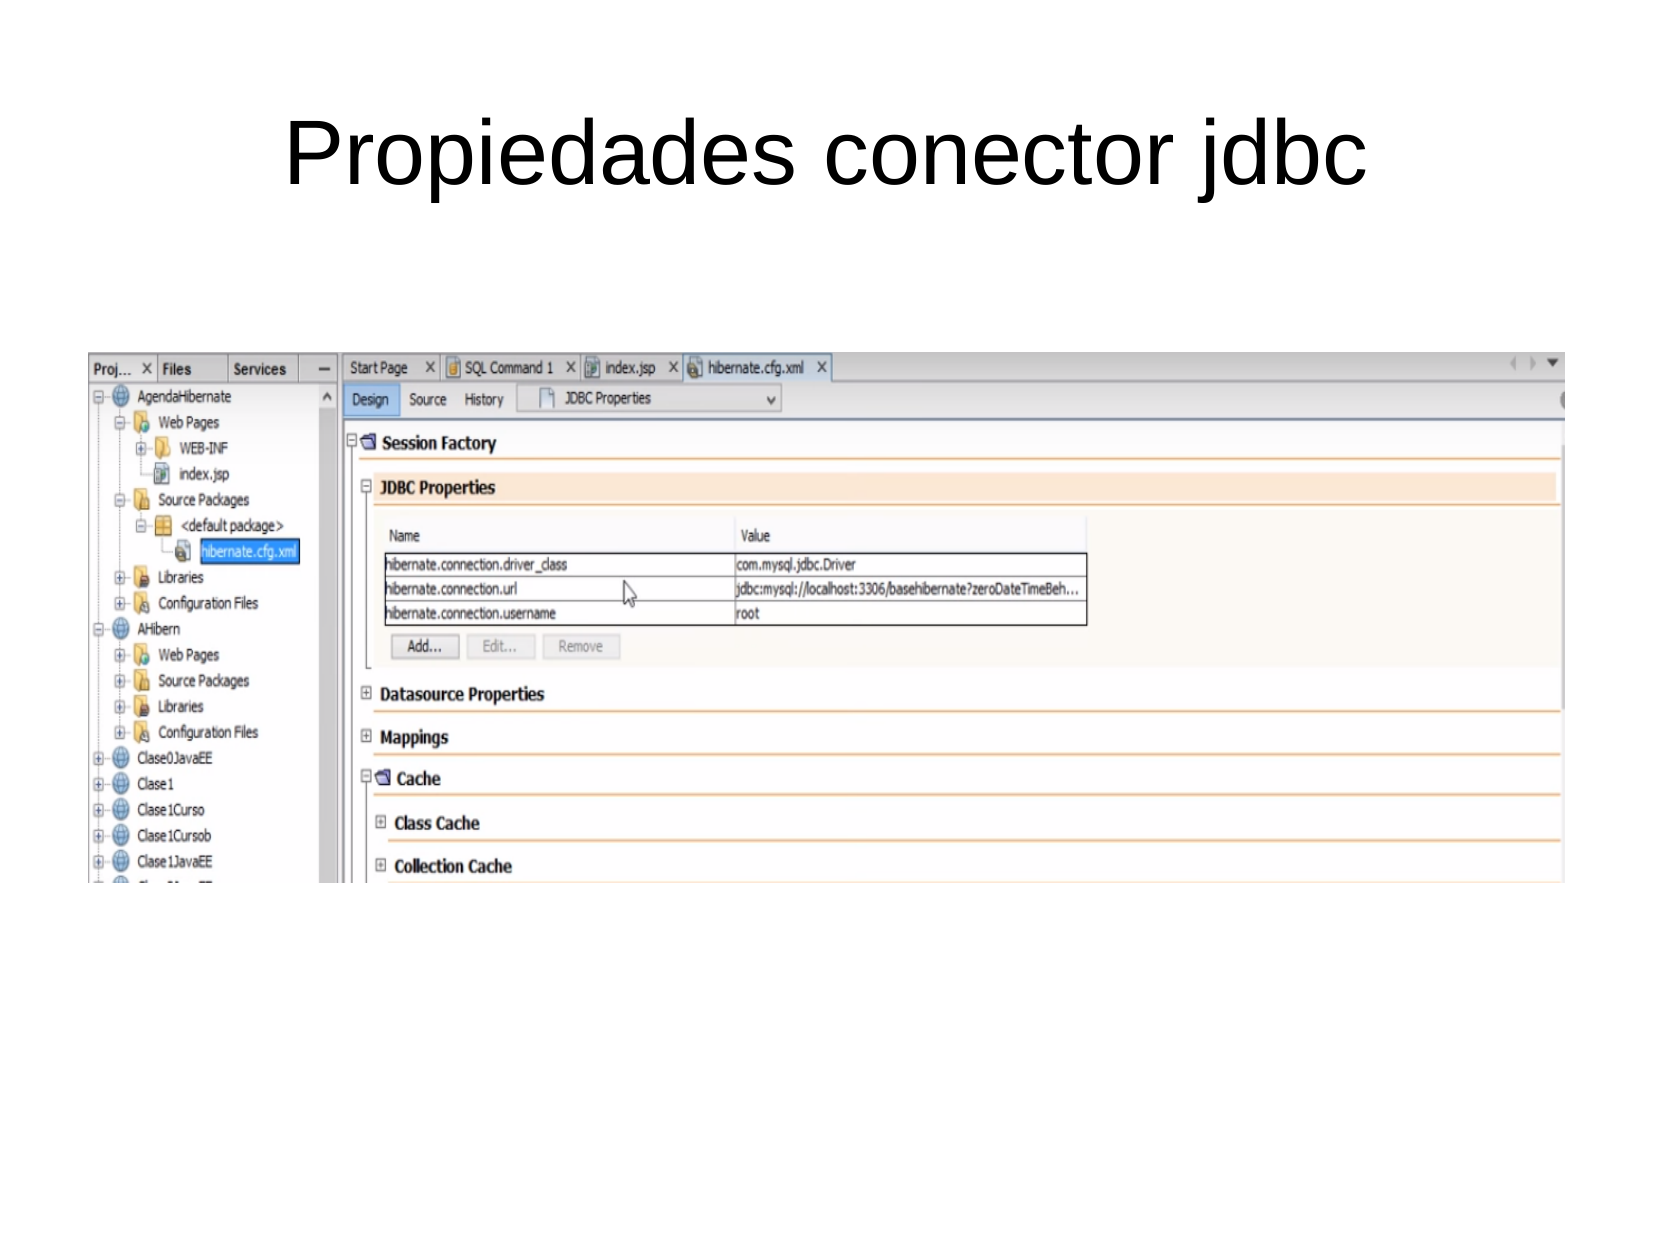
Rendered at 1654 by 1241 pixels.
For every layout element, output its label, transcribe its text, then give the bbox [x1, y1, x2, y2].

title Propiedades conector jdbc [82, 49, 1571, 257]
picture [88, 352, 1565, 883]
